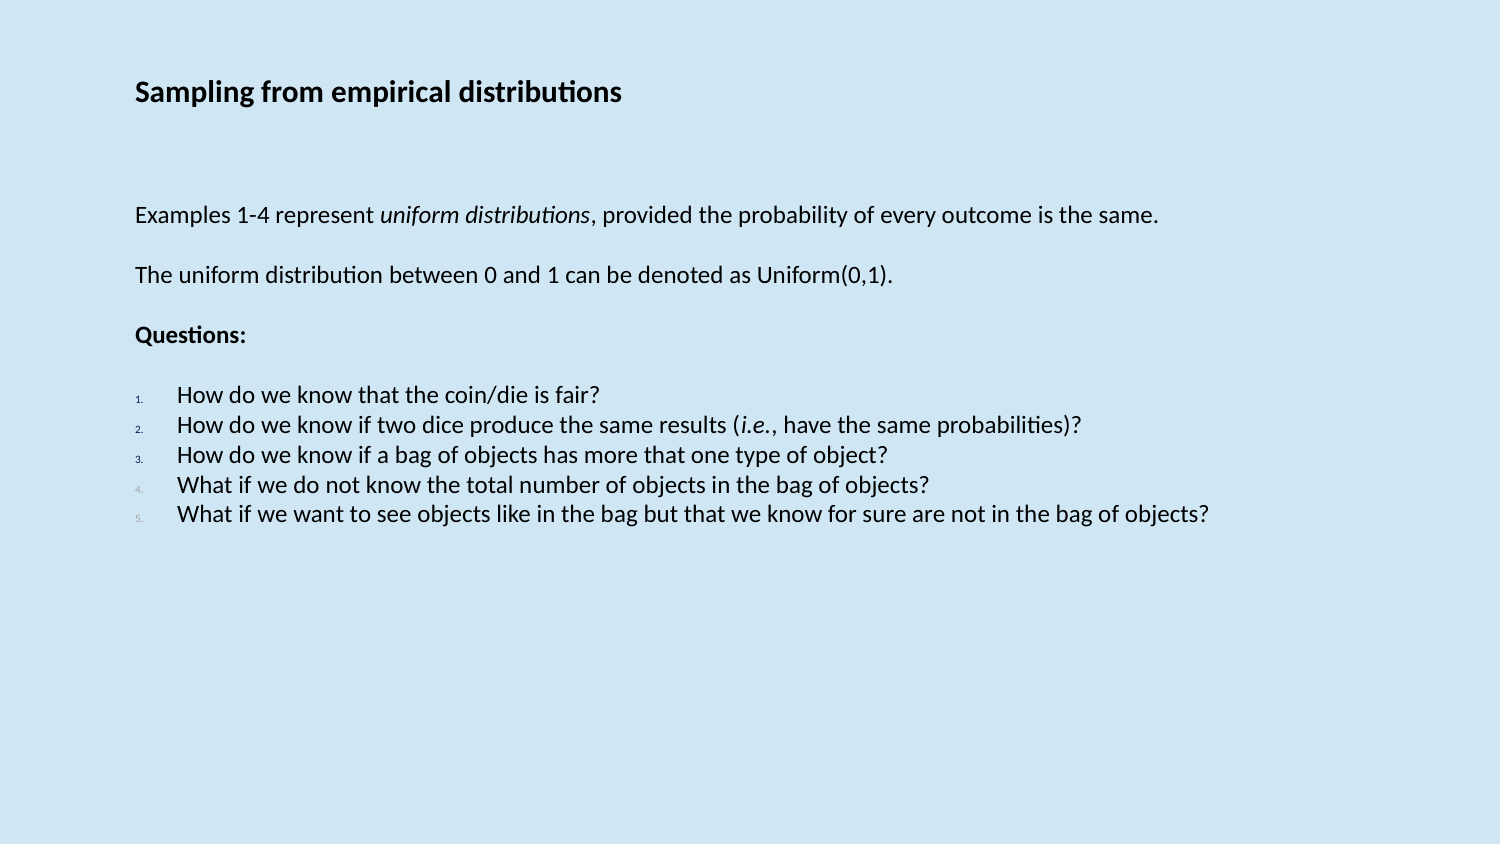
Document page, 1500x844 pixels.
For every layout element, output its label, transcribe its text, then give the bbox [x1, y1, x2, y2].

text_box Sampling from empirical distributions Examples 1-4 represent uniform distributions, provided the probability of every outcome is the same. The uniform distribution between 0 and 1 can be denoted as Uniform(0,1). Questions: How do we know that the coin/die is fair? How do we know if two dice produce the same results (i.e., have the same probabilities)? How do we know if a bag of objects has more that one type of object? What if we do not know the total number of objects in the bag of objects? What if we want to see objects like in the bag but that we know for sure are not in the bag of objects? [120, 63, 1364, 536]
